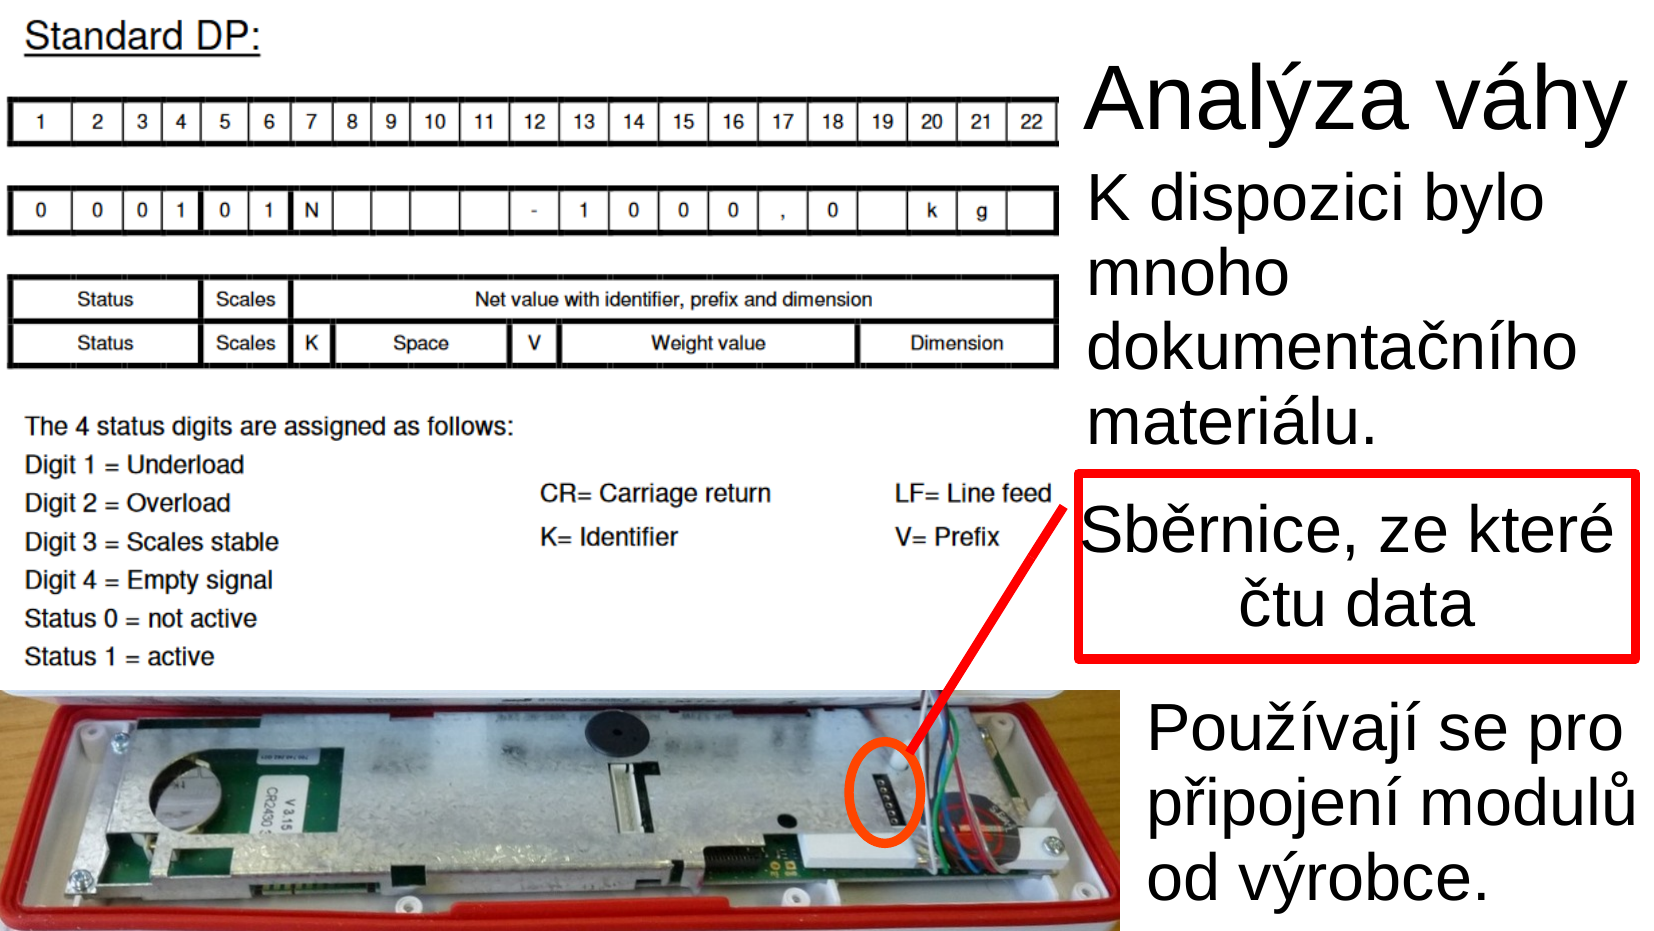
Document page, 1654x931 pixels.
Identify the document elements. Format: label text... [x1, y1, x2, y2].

picture [952, 516, 1059, 687]
picture [0, 0, 1059, 687]
picture [0, 690, 1120, 931]
text_box Sběrnice, ze které čtu data [1078, 474, 1636, 659]
picture [854, 747, 915, 838]
list Používají se pro připojení modulů od výrobce. [1146, 689, 1654, 931]
title Analýza váhy [1076, 20, 1636, 176]
list K dispozici bylo mnoho dokumentačního materiálu. [1086, 160, 1653, 461]
